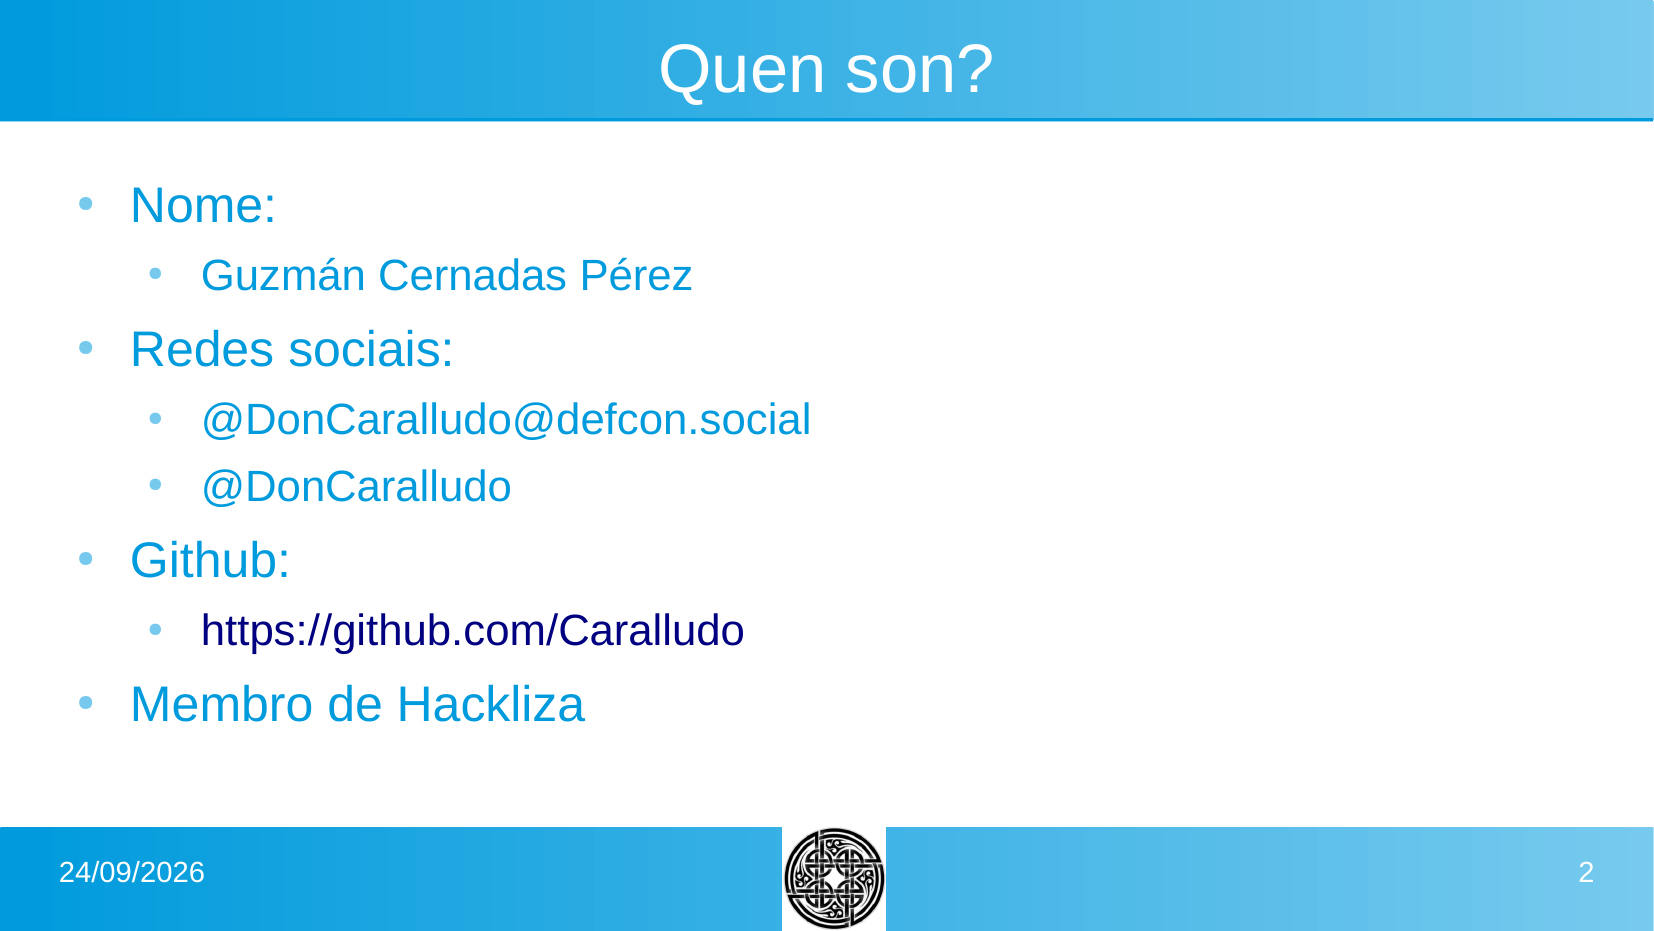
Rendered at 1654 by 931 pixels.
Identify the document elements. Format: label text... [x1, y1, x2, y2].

picture [782, 826, 886, 931]
list Nome: Guzmán Cernadas Pérez Redes sociais: @DonCaralludo@defcon.social @DonCaralludo Github: https://github.com/Caralludo Membro de Hackliza [59, 177, 1595, 768]
title Quen son? [59, 29, 1595, 108]
